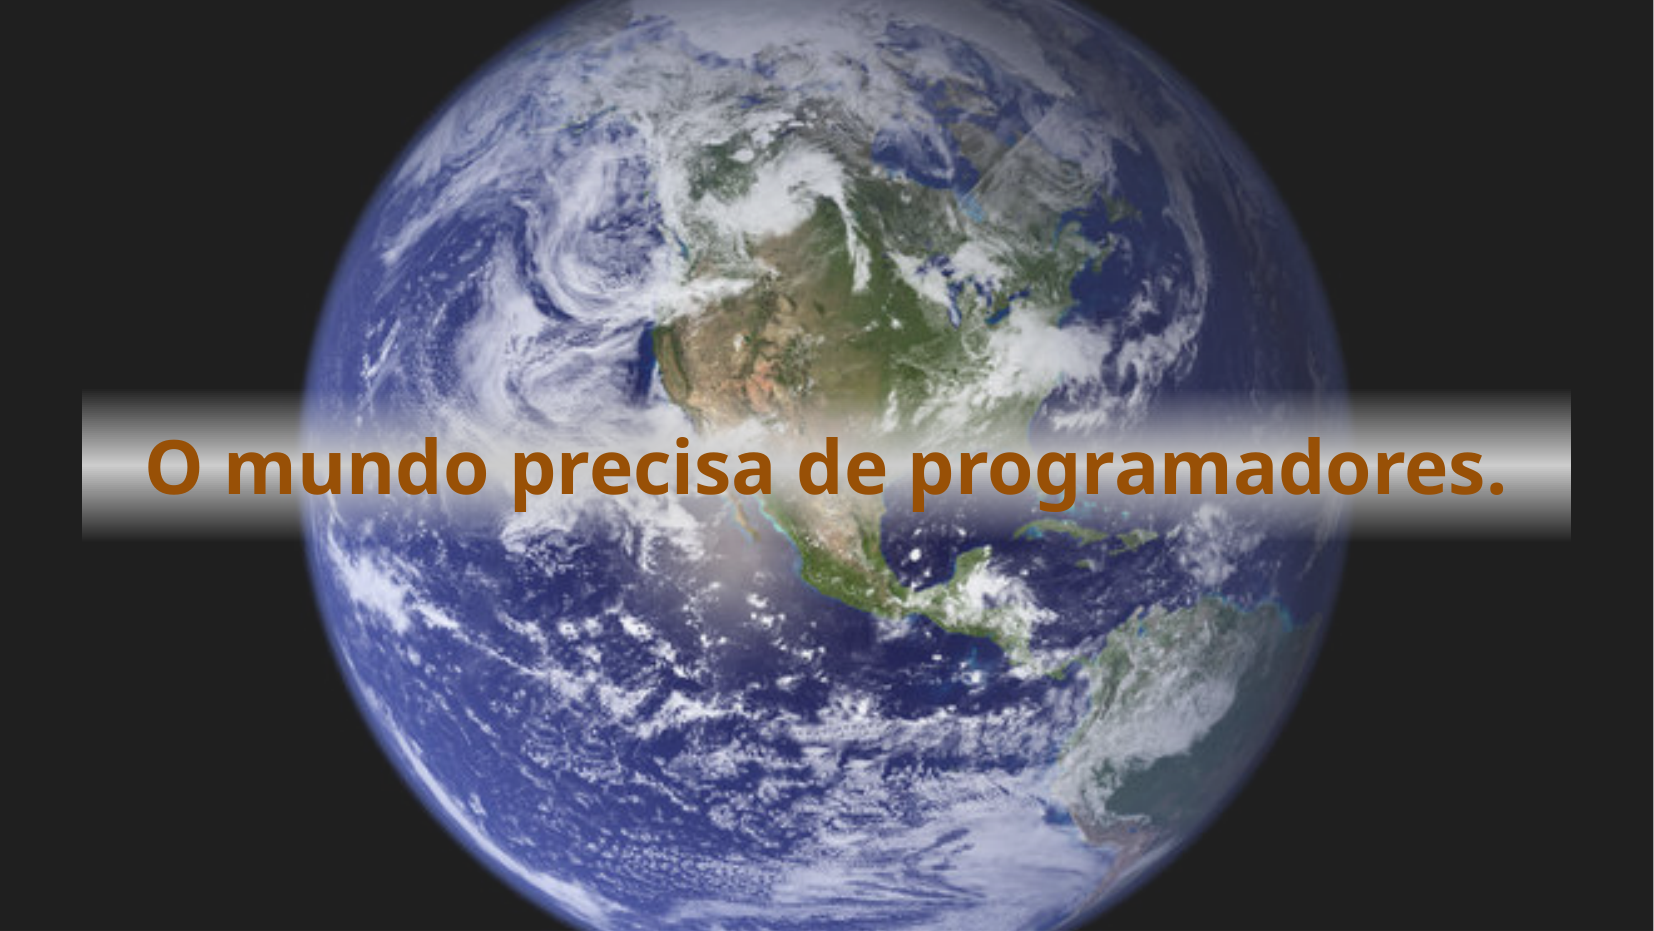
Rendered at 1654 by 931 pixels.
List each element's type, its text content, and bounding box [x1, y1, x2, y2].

title O mundo precisa de programadores. [82, 387, 1571, 543]
picture [0, 0, 1654, 931]
